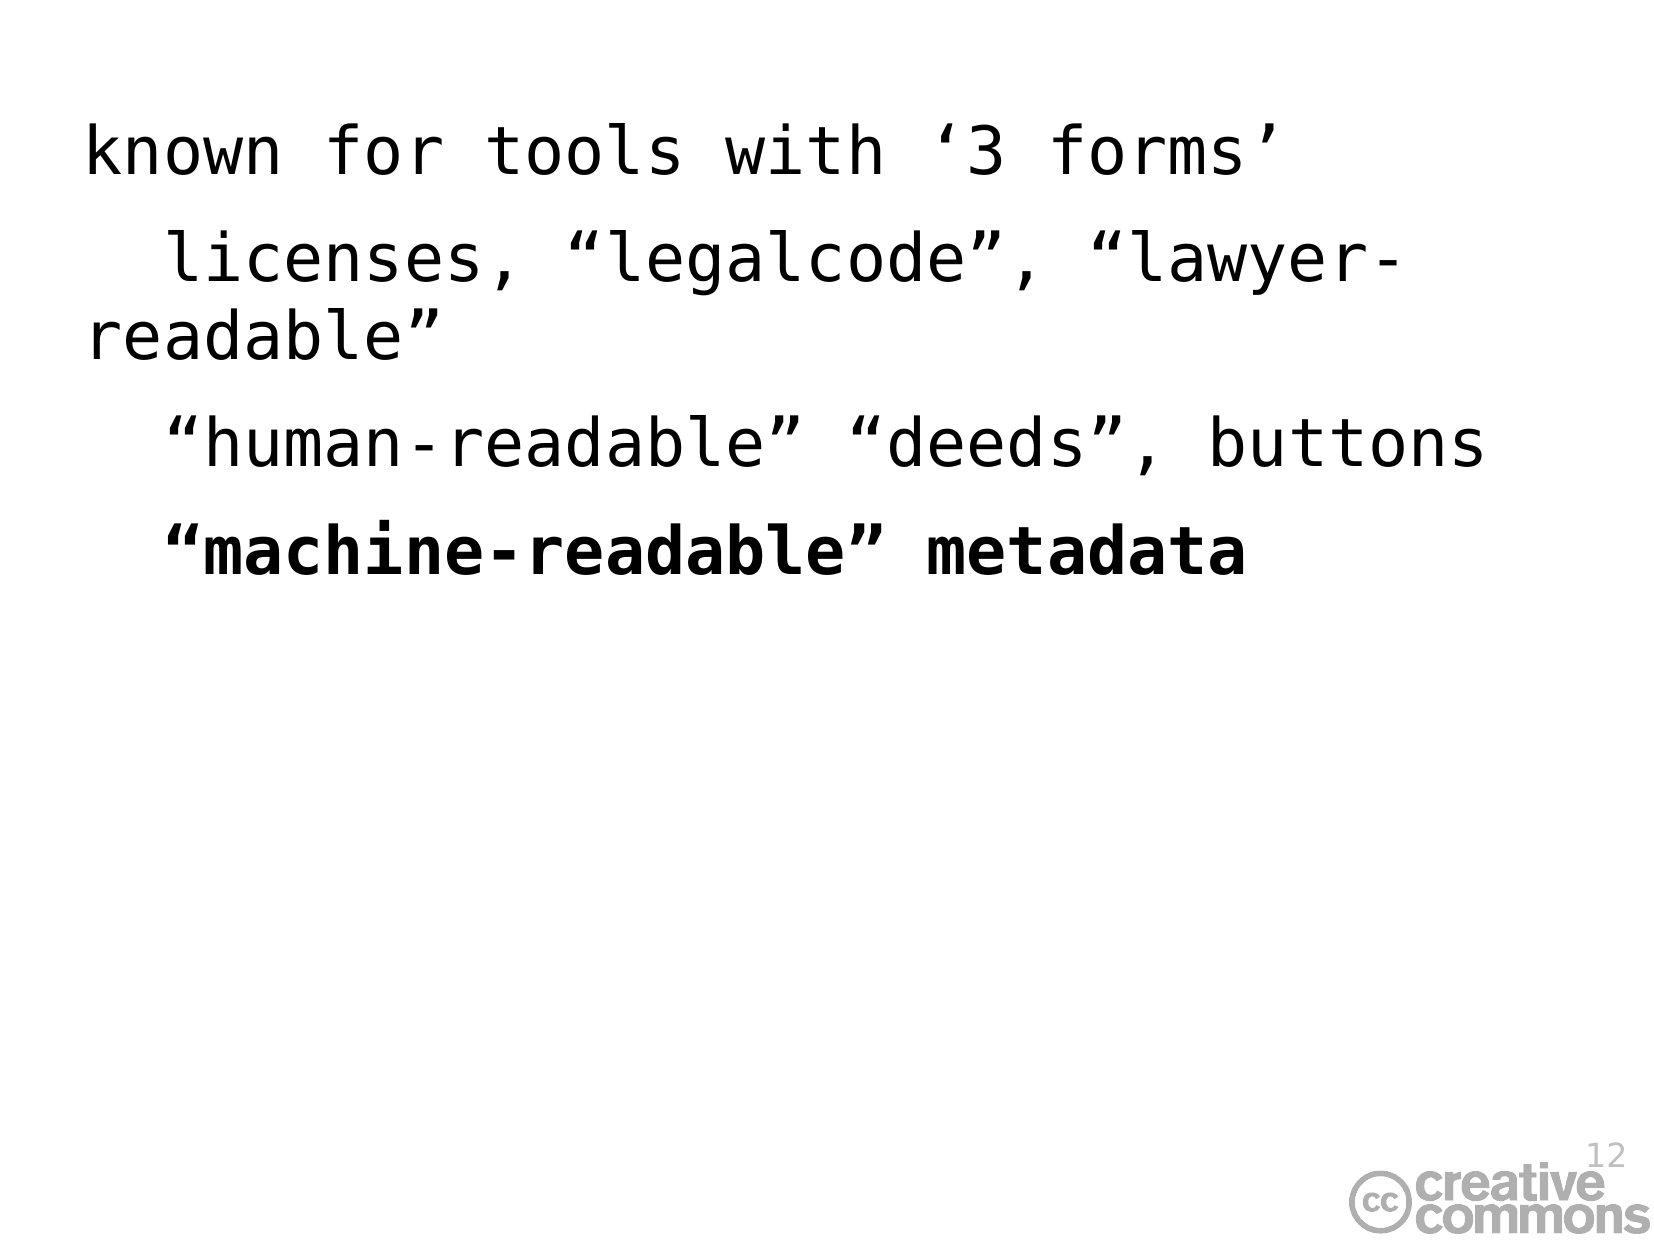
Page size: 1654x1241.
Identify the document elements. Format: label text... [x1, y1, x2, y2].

list known for tools with ‘3 forms’ licenses, “legalcode”, “lawyer-readable” “human-readable” “deeds”, buttons “machine-readable” metadata [82, 112, 1571, 1109]
picture [1349, 1162, 1650, 1234]
